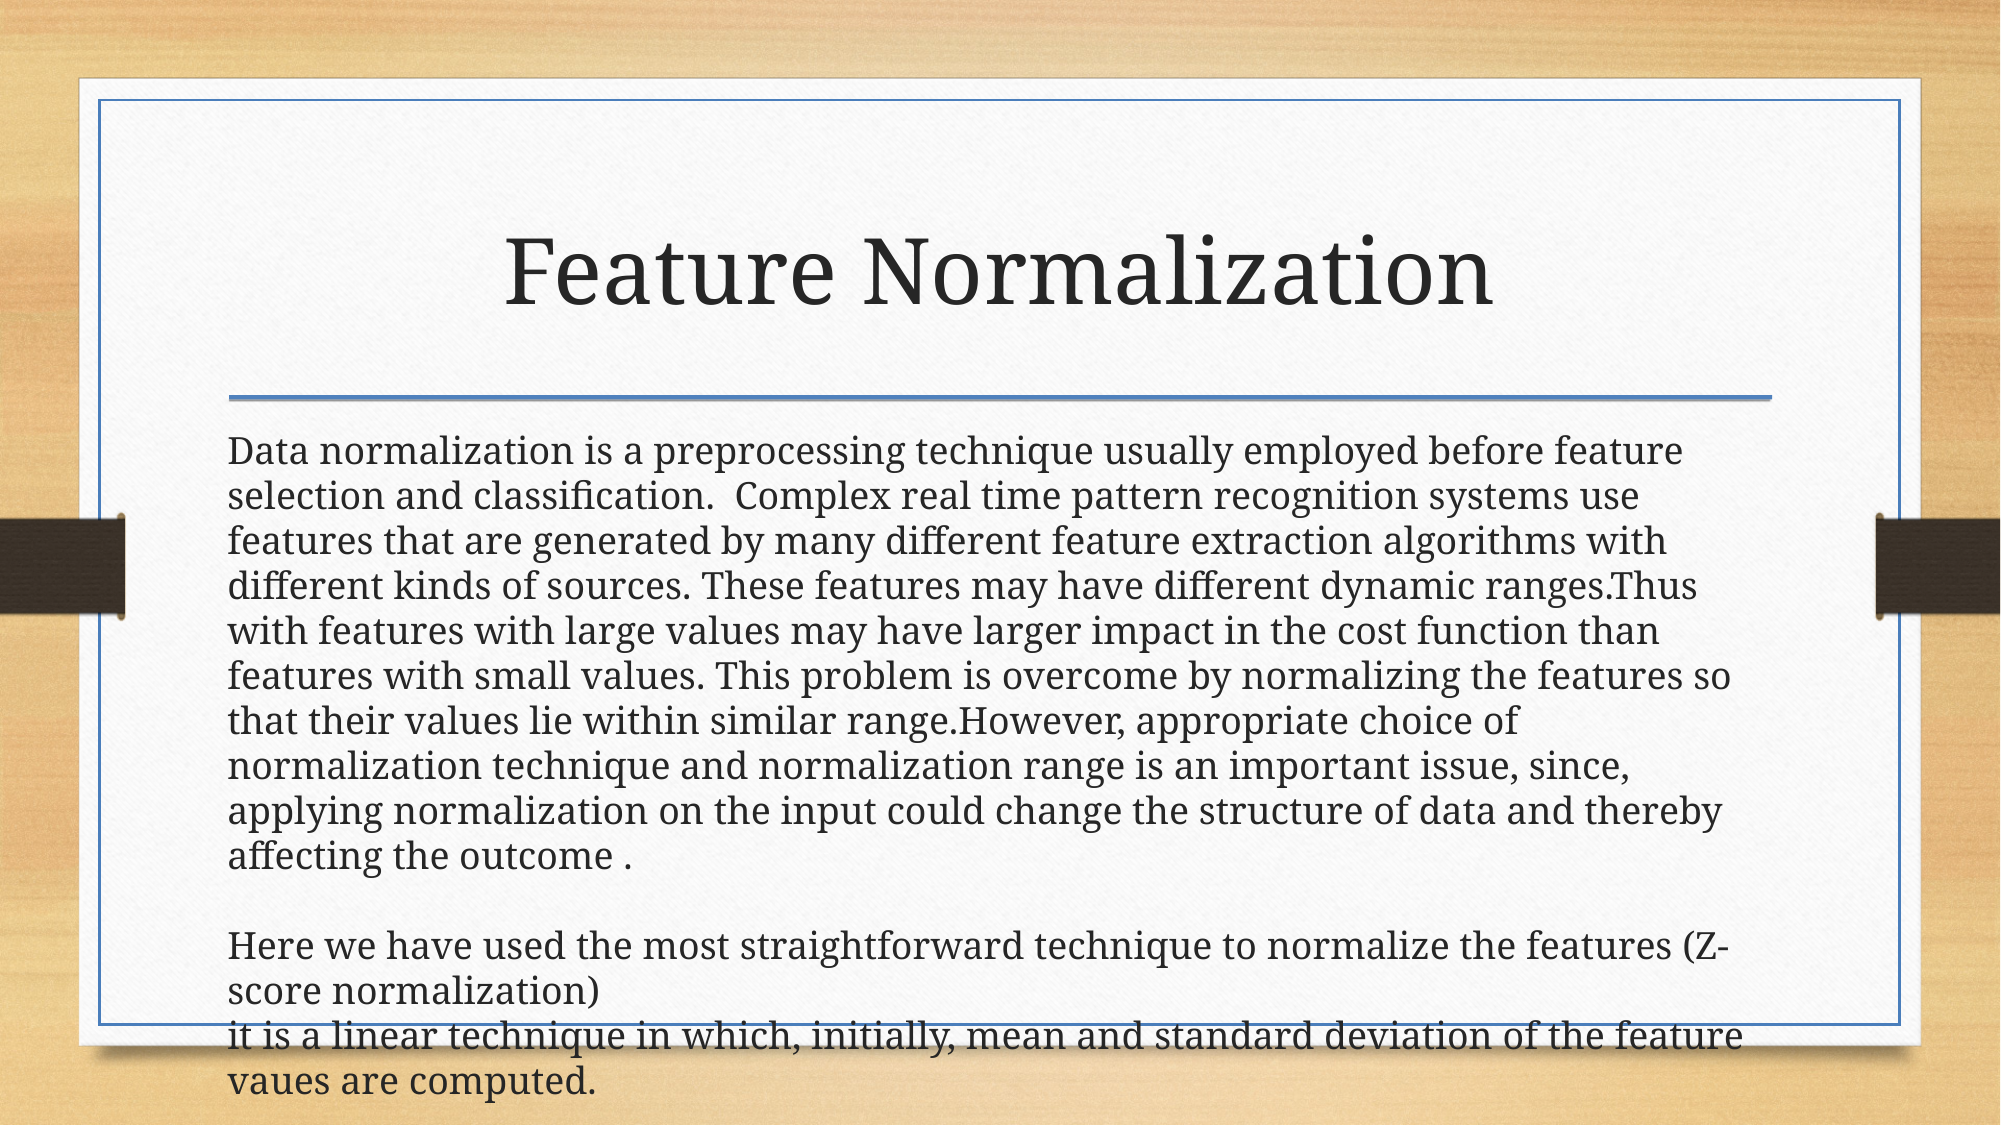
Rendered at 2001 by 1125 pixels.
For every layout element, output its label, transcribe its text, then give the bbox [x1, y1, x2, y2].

text_box Data normalization is a preprocessing technique usually employed before feature selection and classification. Complex real time pattern recognition systems use features that are generated by many different feature extraction algorithms with different kinds of sources. These features may have different dynamic ranges.Thus with features with large values may have larger impact in the cost function than features with small values. This problem is overcome by normalizing the features so that their values lie within similar range.However, appropriate choice of normalization technique and normalization range is an important issue, since, applying normalization on the input could change the structure of data and thereby affecting the outcome . Here we have used the most straightforward technique to normalize the features (Z- score normalization) it is a linear technique in which, initially, mean and standard deviation of the feature vaues are computed. [212, 419, 1788, 964]
text_box Feature Normalization [212, 161, 1788, 375]
picture [0, 0, 2001, 1125]
